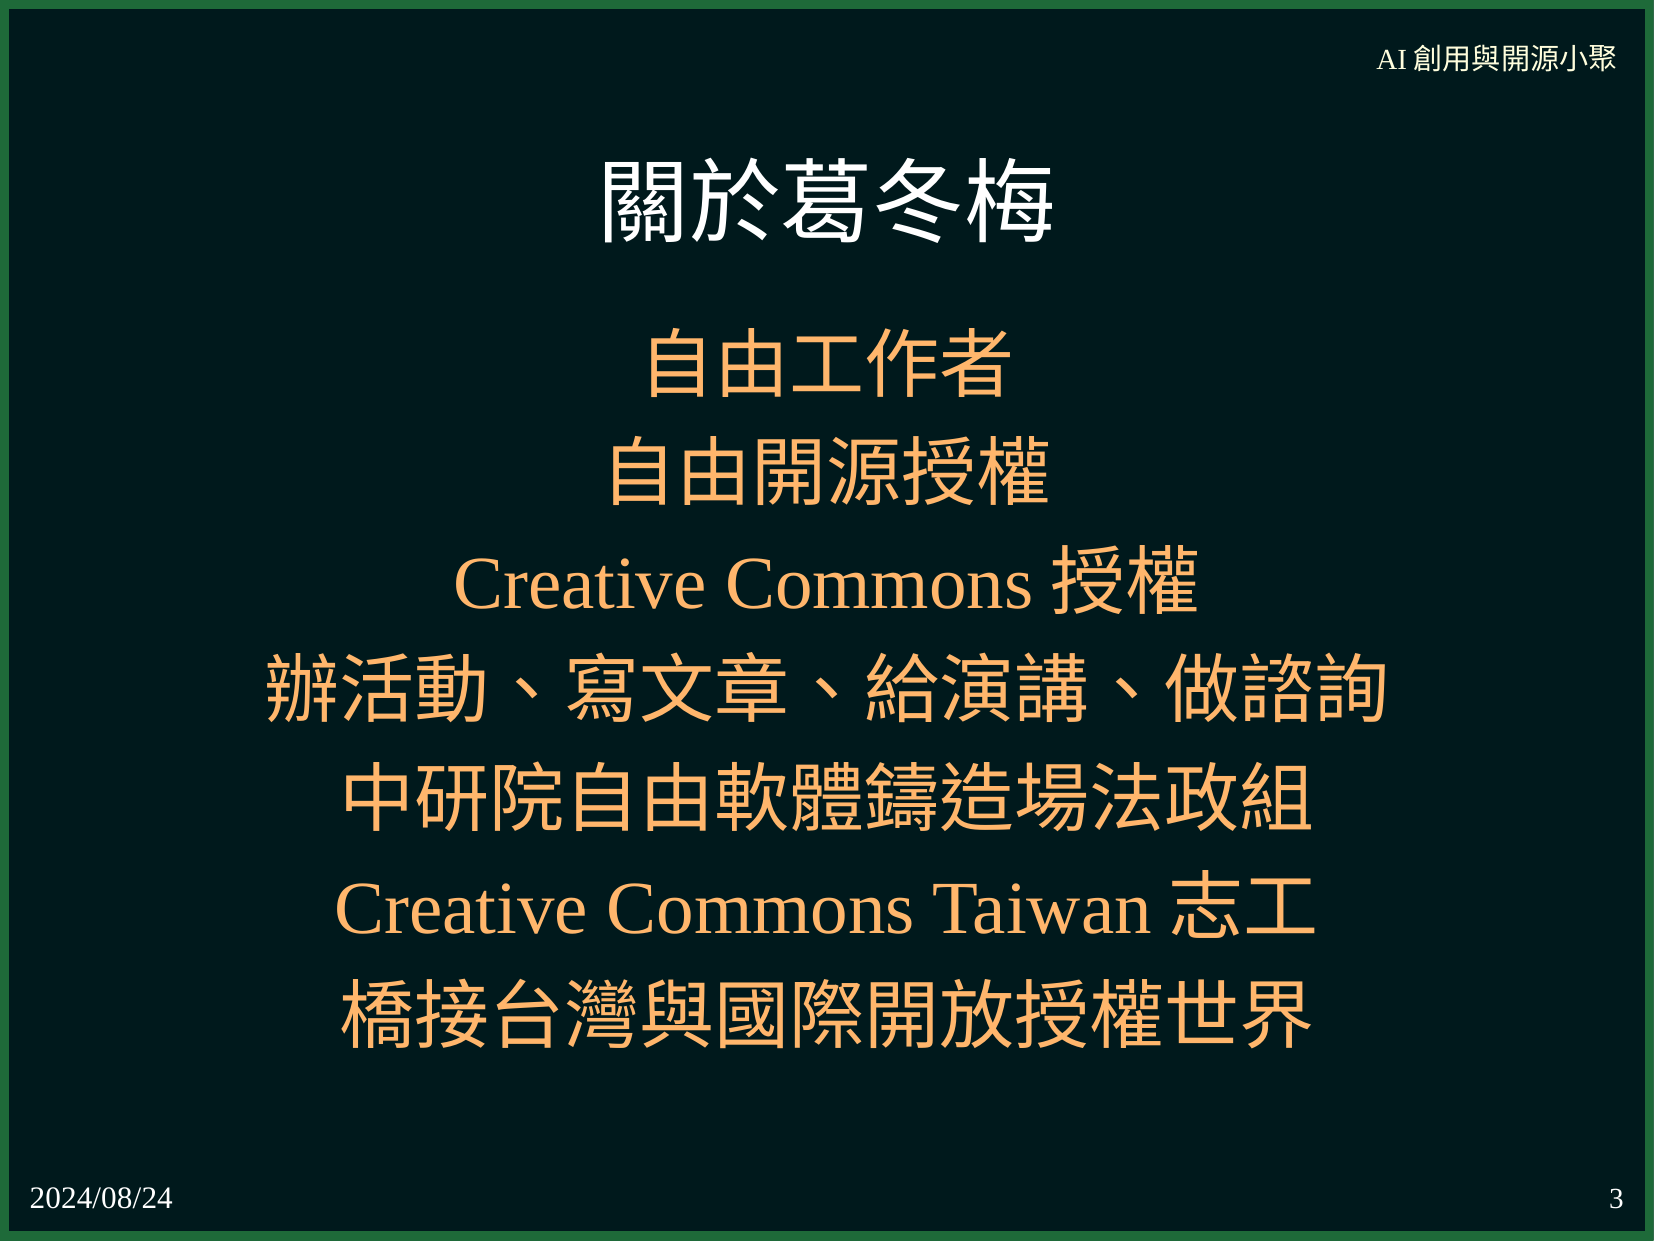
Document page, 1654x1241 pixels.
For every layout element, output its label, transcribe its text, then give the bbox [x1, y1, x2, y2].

title 關於葛冬梅 自由工作者 自由開源授權 Creative Commons授權 辦活動、寫文章、給演講、做諮詢 中研院自由軟體鑄造場法政組 Creative Commons Taiwan志工 橋接台灣與國際開放授權世界 [82, 128, 1571, 1064]
